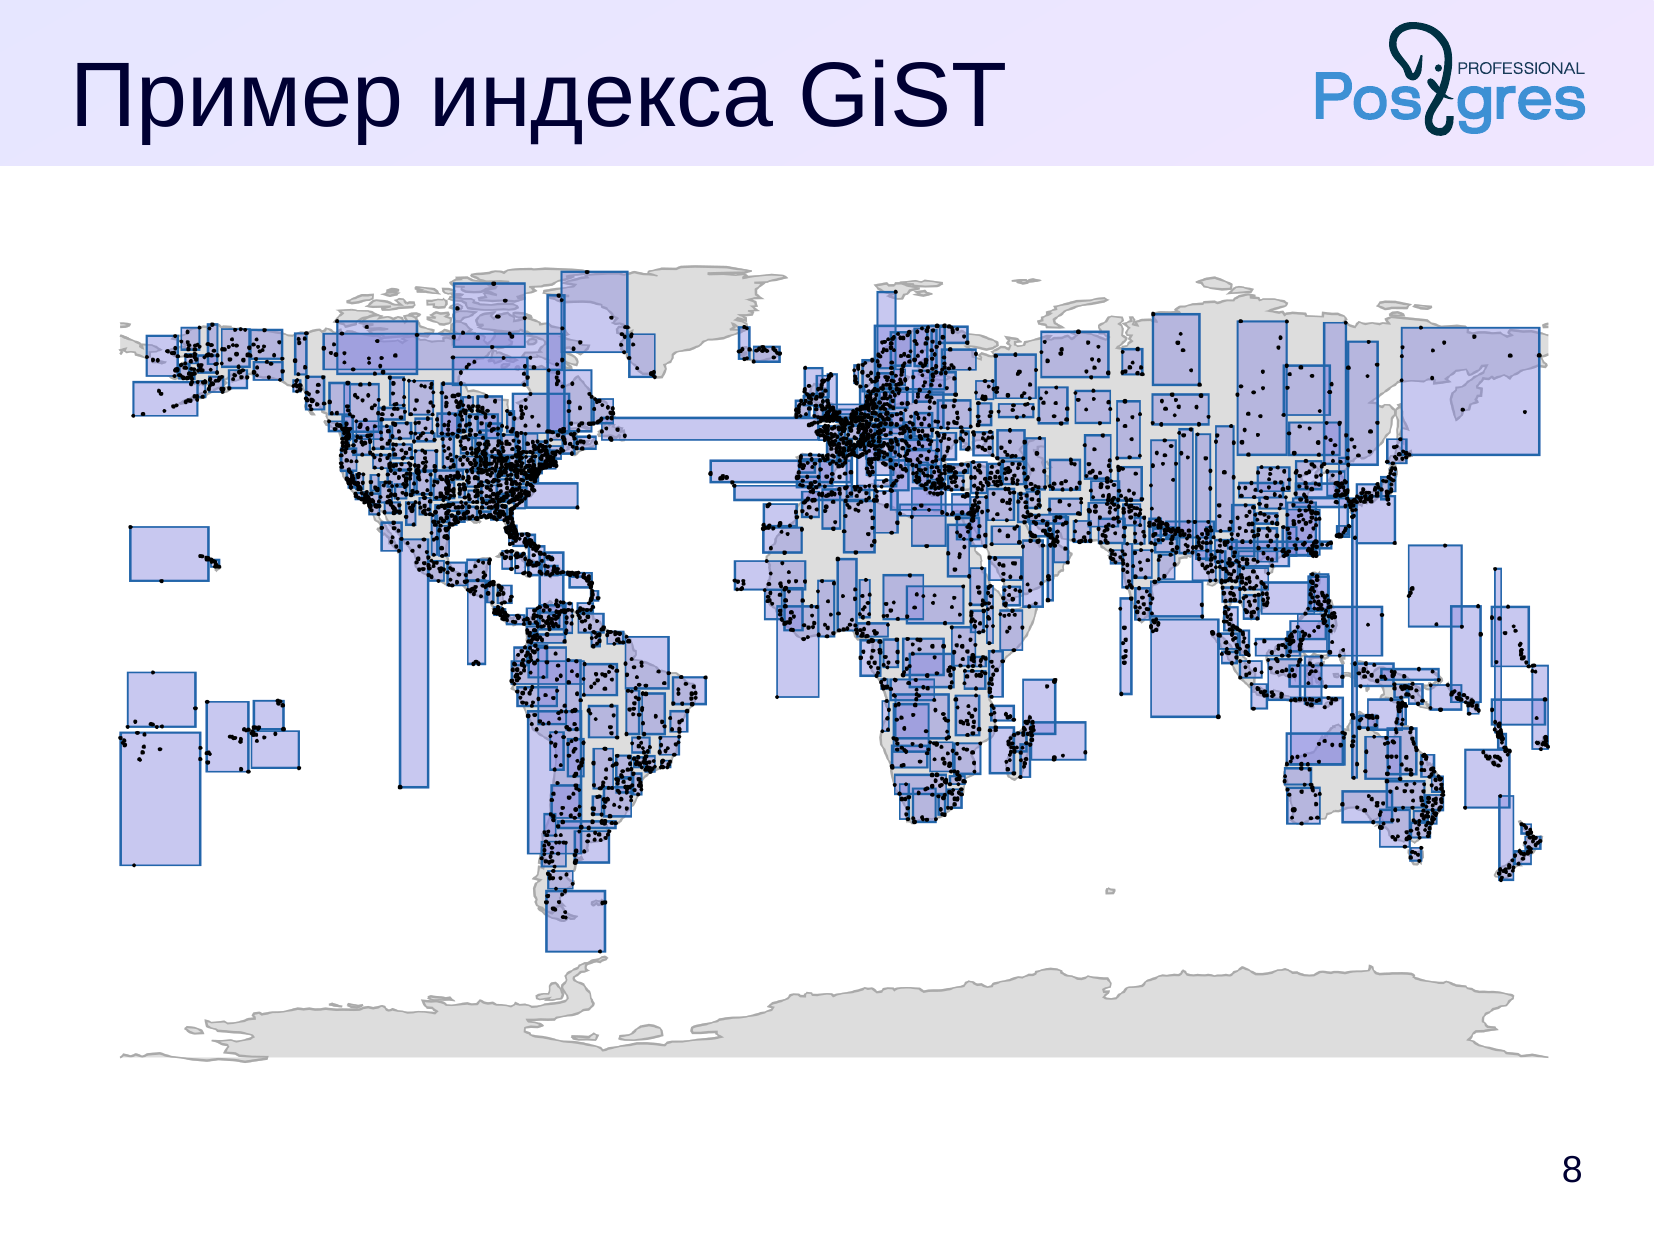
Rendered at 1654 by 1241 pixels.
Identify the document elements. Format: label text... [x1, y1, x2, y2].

picture [70, 200, 1607, 1123]
title Пример индекса GiST [70, 43, 1261, 151]
